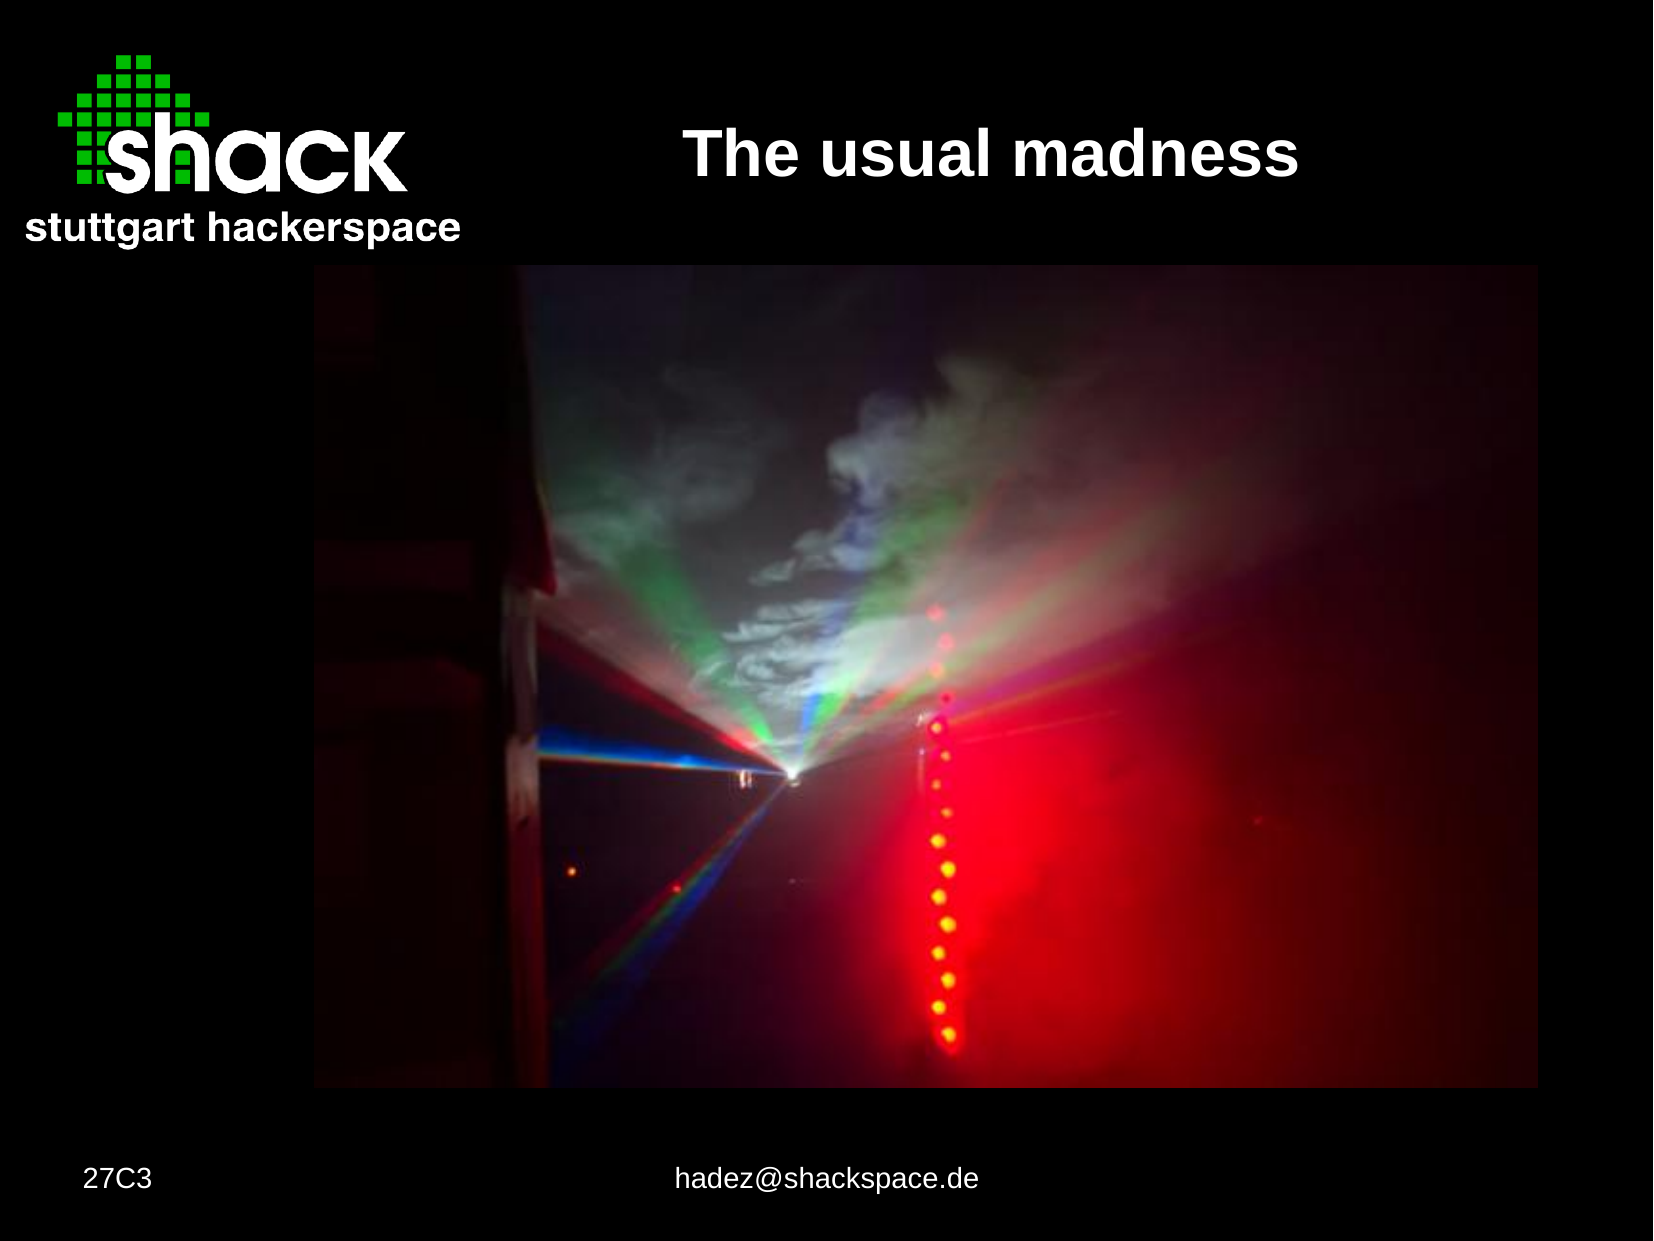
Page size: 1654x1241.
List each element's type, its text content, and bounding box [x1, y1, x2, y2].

picture [8, 47, 477, 257]
title The usual madness [412, 49, 1571, 257]
picture [314, 265, 1538, 1088]
